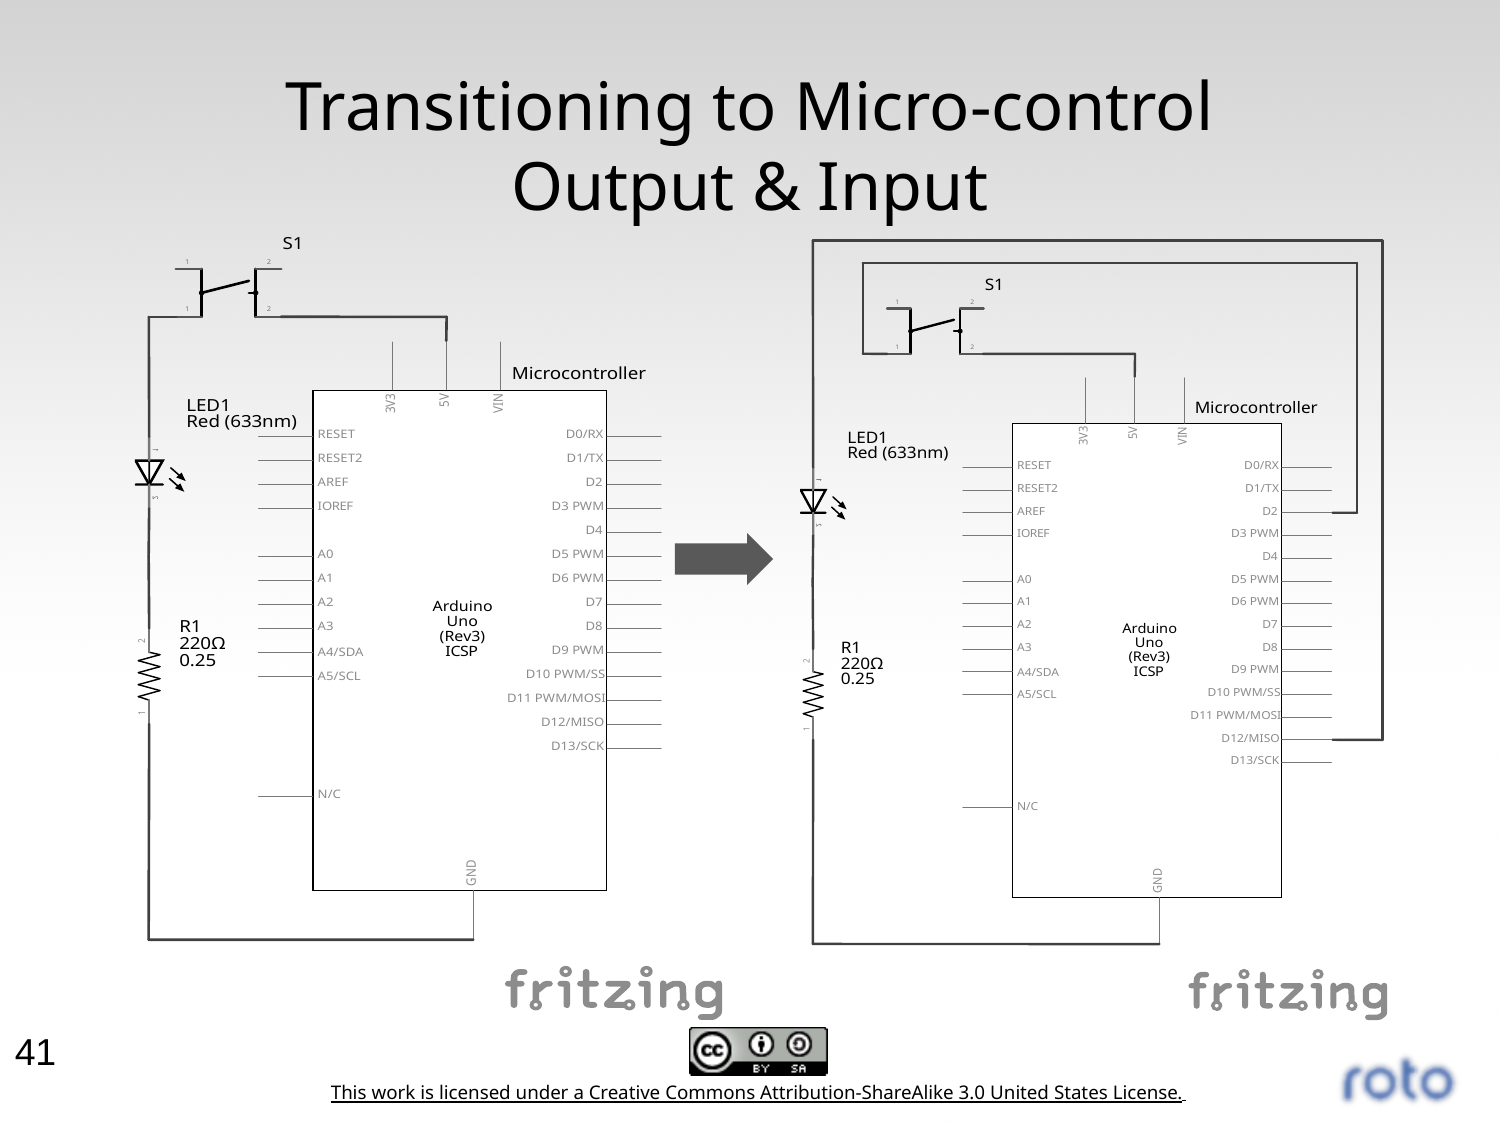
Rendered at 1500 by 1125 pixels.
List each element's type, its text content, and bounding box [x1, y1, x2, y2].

title Transitioning to Micro-control Output & Input [112, 49, 1388, 238]
picture [0, 0, 1500, 1125]
text_box [674, 533, 774, 586]
